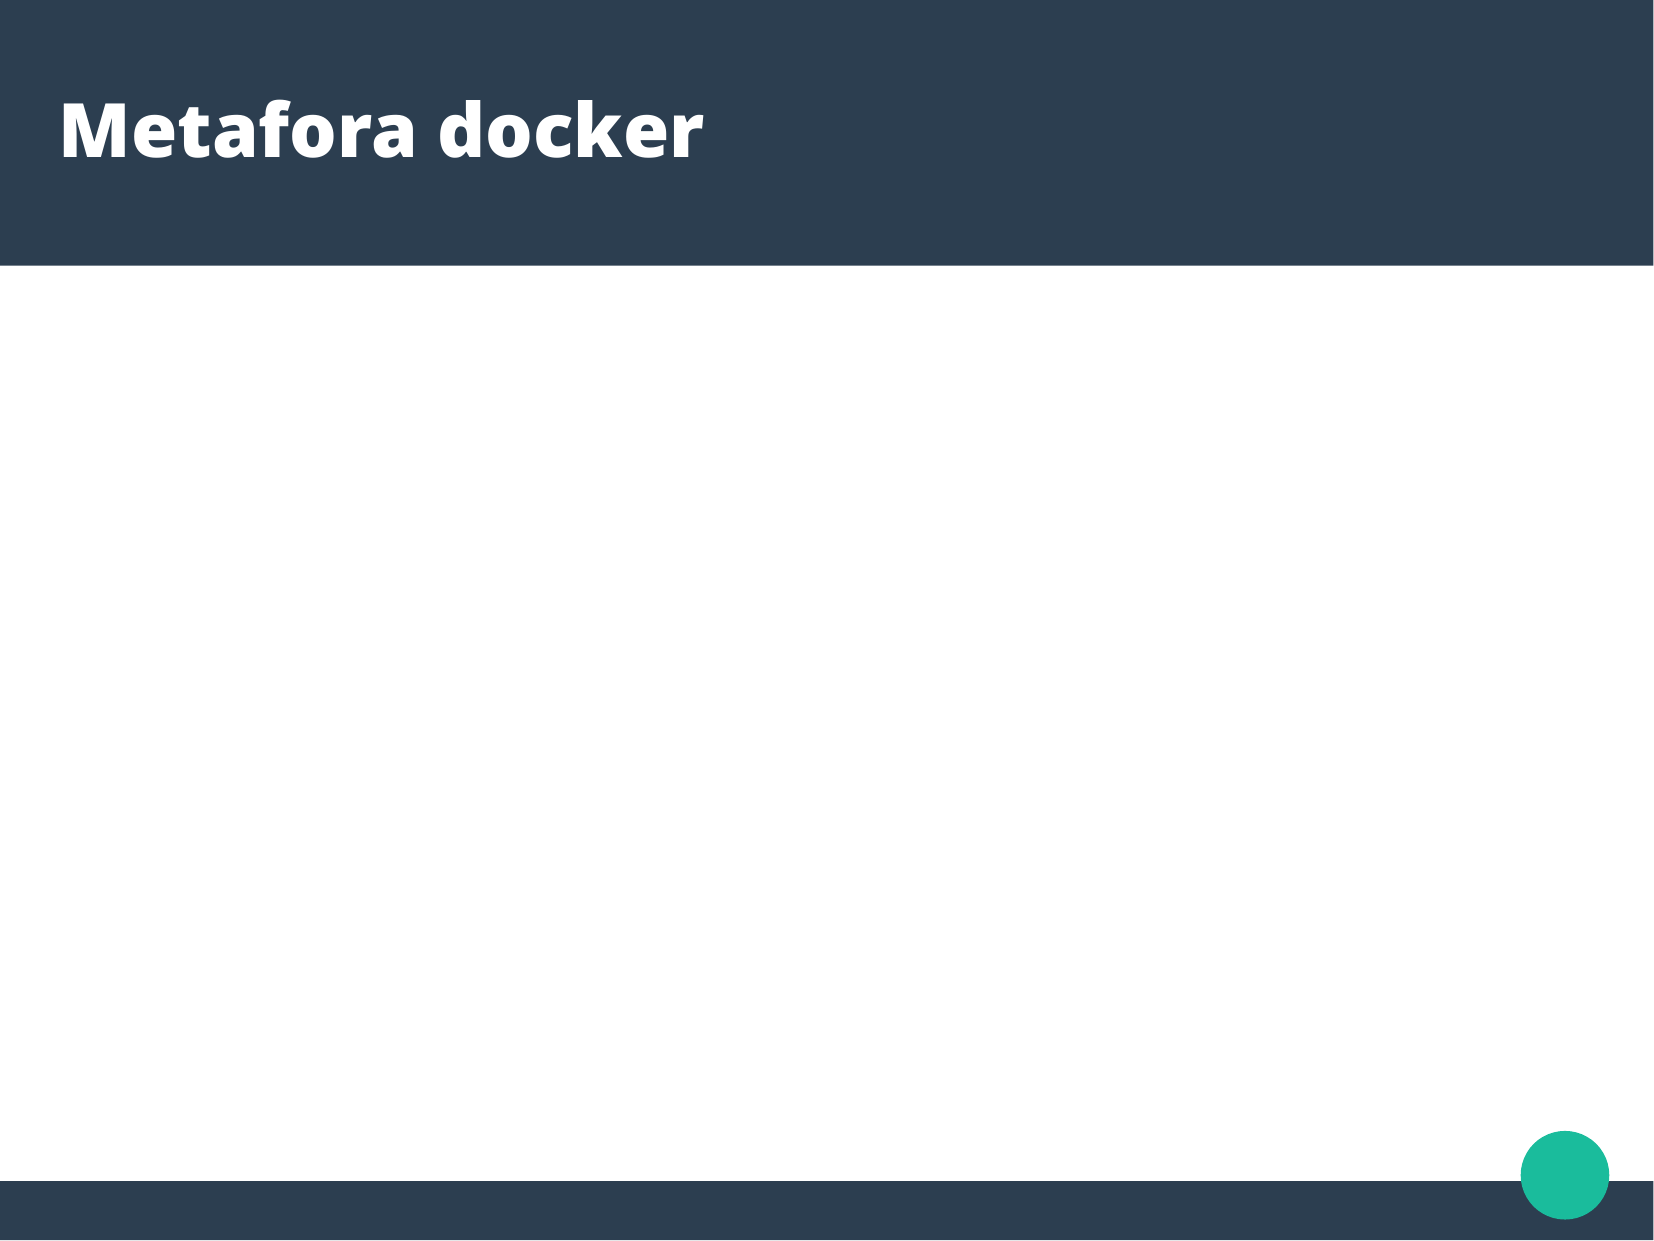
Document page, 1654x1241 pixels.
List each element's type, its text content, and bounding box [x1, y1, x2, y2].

title Metafora docker [59, 49, 1595, 207]
